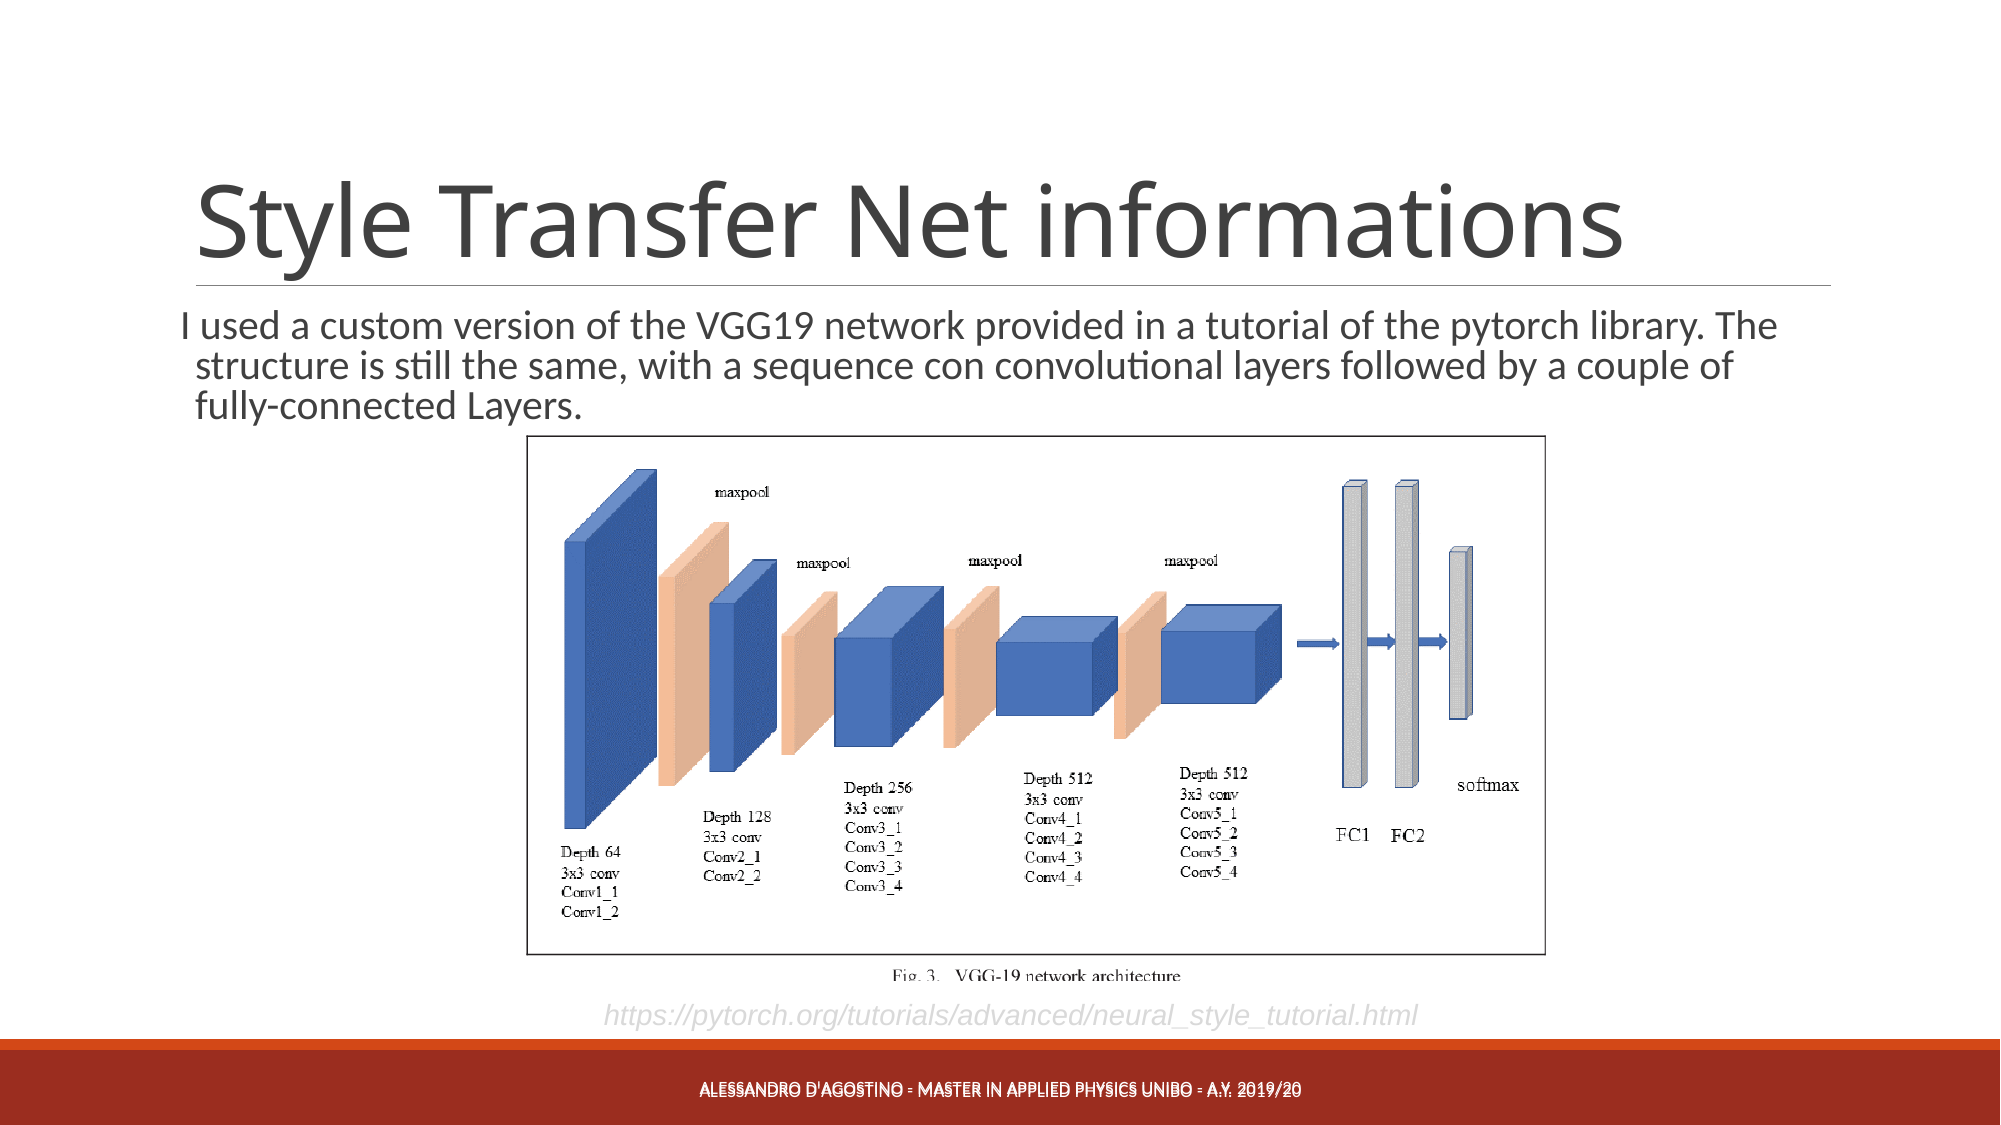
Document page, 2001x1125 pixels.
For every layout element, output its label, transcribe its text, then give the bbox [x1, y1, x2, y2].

text_box https://pytorch.org/tutorials/advanced/neural_style_tutorial.html [588, 991, 1700, 1049]
picture [525, 435, 1546, 981]
text_box Alessandro d'Agostino - Master in Applied Physics UniBo - a.y. 2019/20 [604, 1059, 1396, 1120]
title Style Transfer Net informations [180, 47, 1831, 286]
list I used a custom version of the VGG19 network provided in a tutorial of the pytorch library. The structure is still the same, with a sequence con convolutional layers followed by a couple of fully-connected Layers. [165, 299, 1816, 451]
